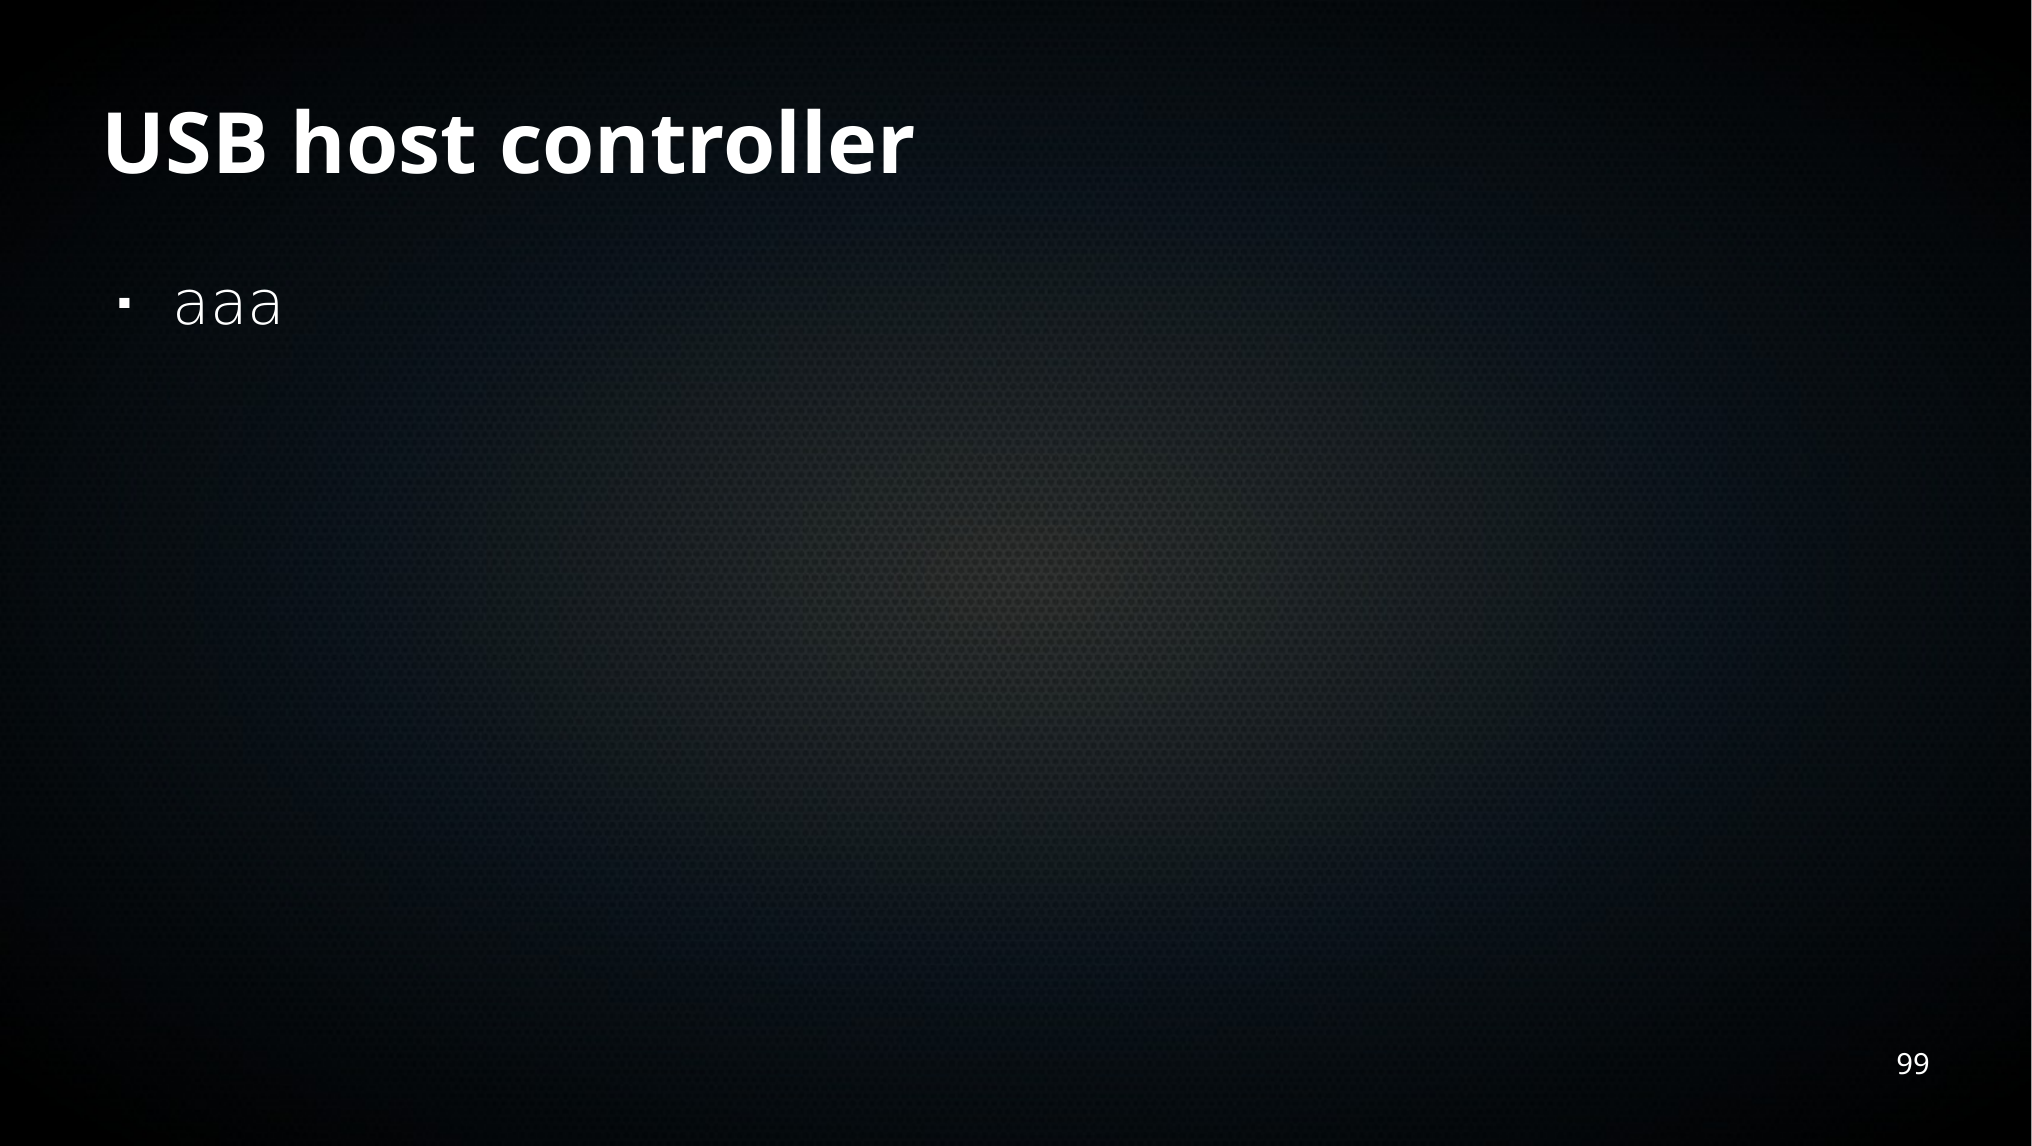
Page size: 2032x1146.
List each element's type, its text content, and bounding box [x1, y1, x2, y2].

picture [0, 0, 2032, 1146]
title USB host controller [101, 45, 1930, 237]
list aaa [101, 268, 1890, 933]
